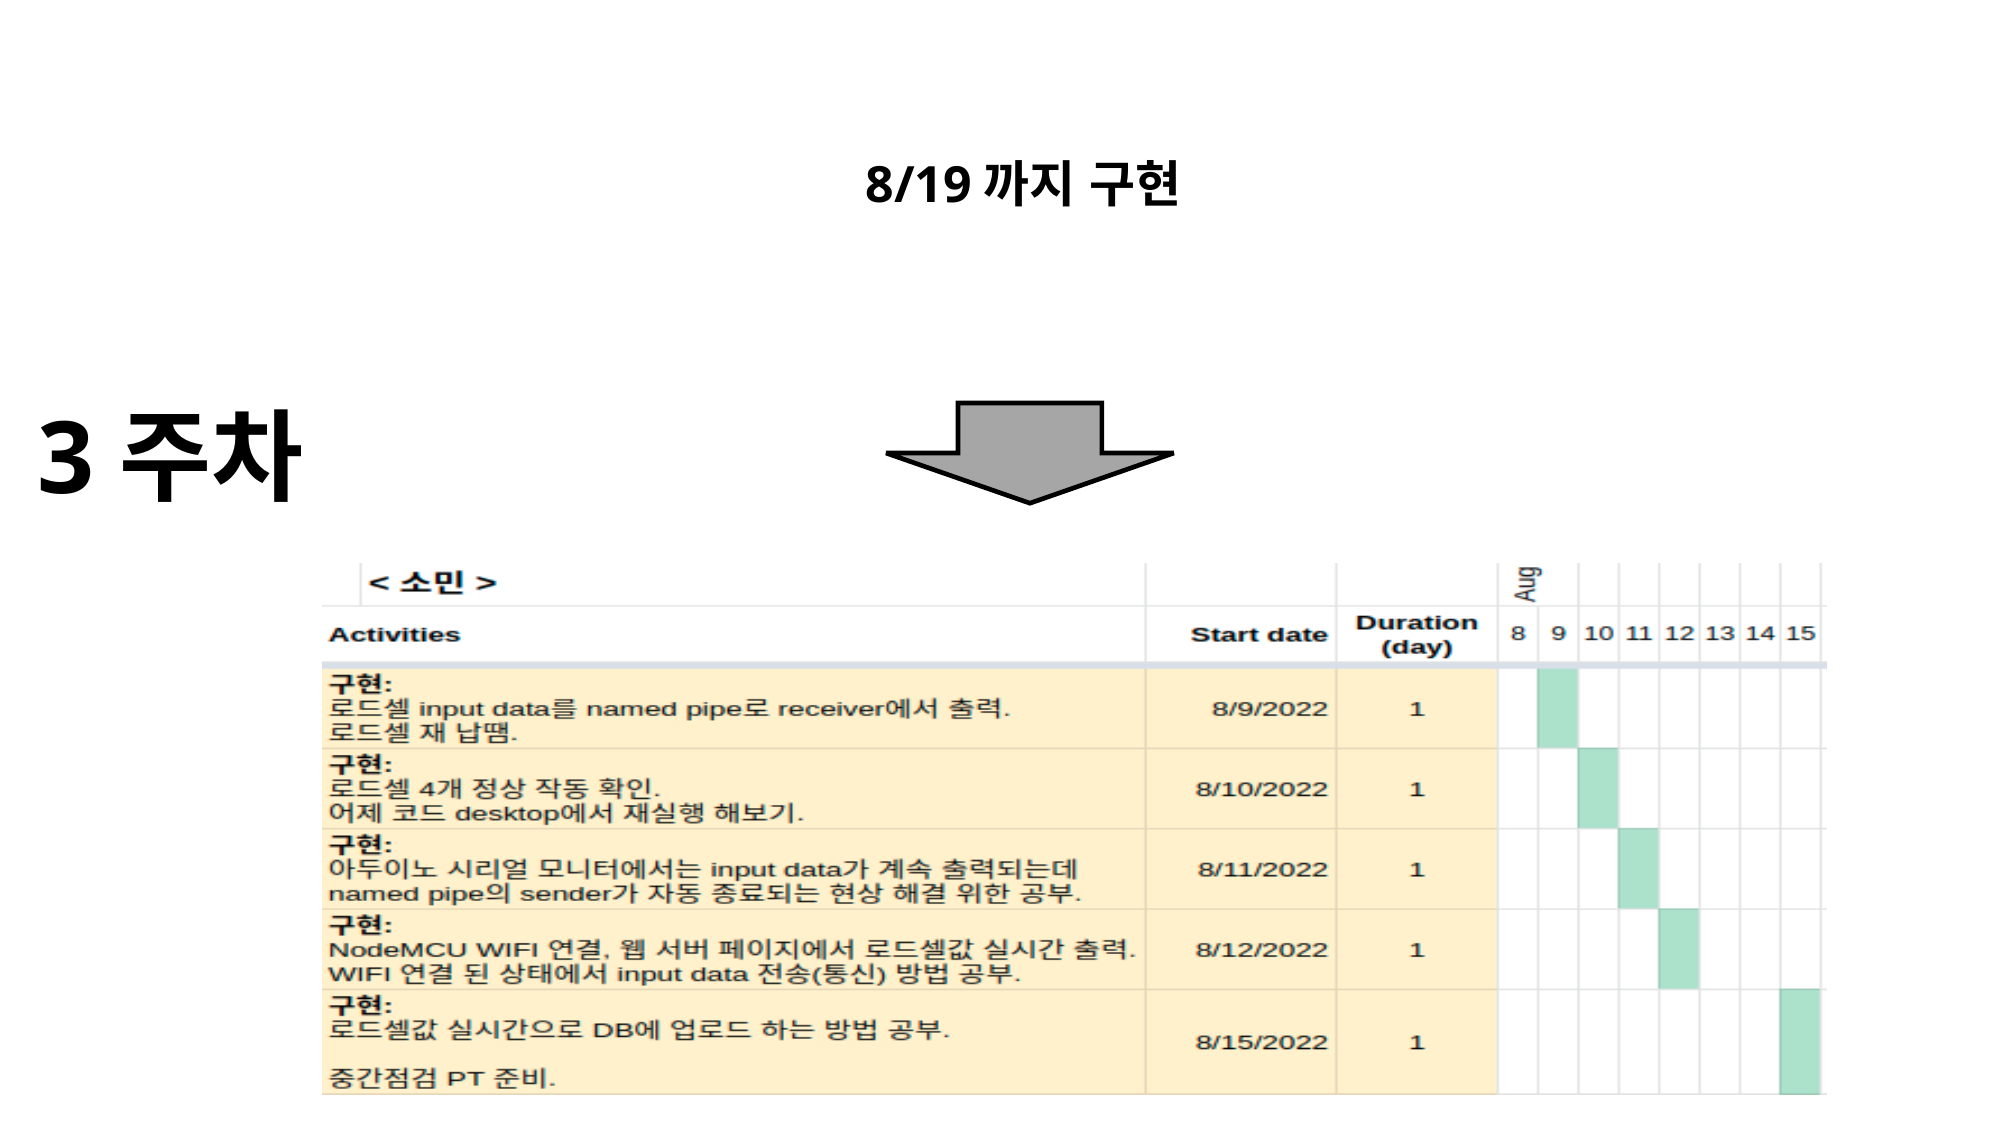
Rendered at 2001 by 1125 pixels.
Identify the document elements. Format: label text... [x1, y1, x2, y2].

picture [322, 563, 1827, 1095]
text_box [886, 402, 1174, 504]
text_box 3주차 [22, 386, 348, 523]
text_box 8/19까지 구현 [850, 145, 1301, 221]
